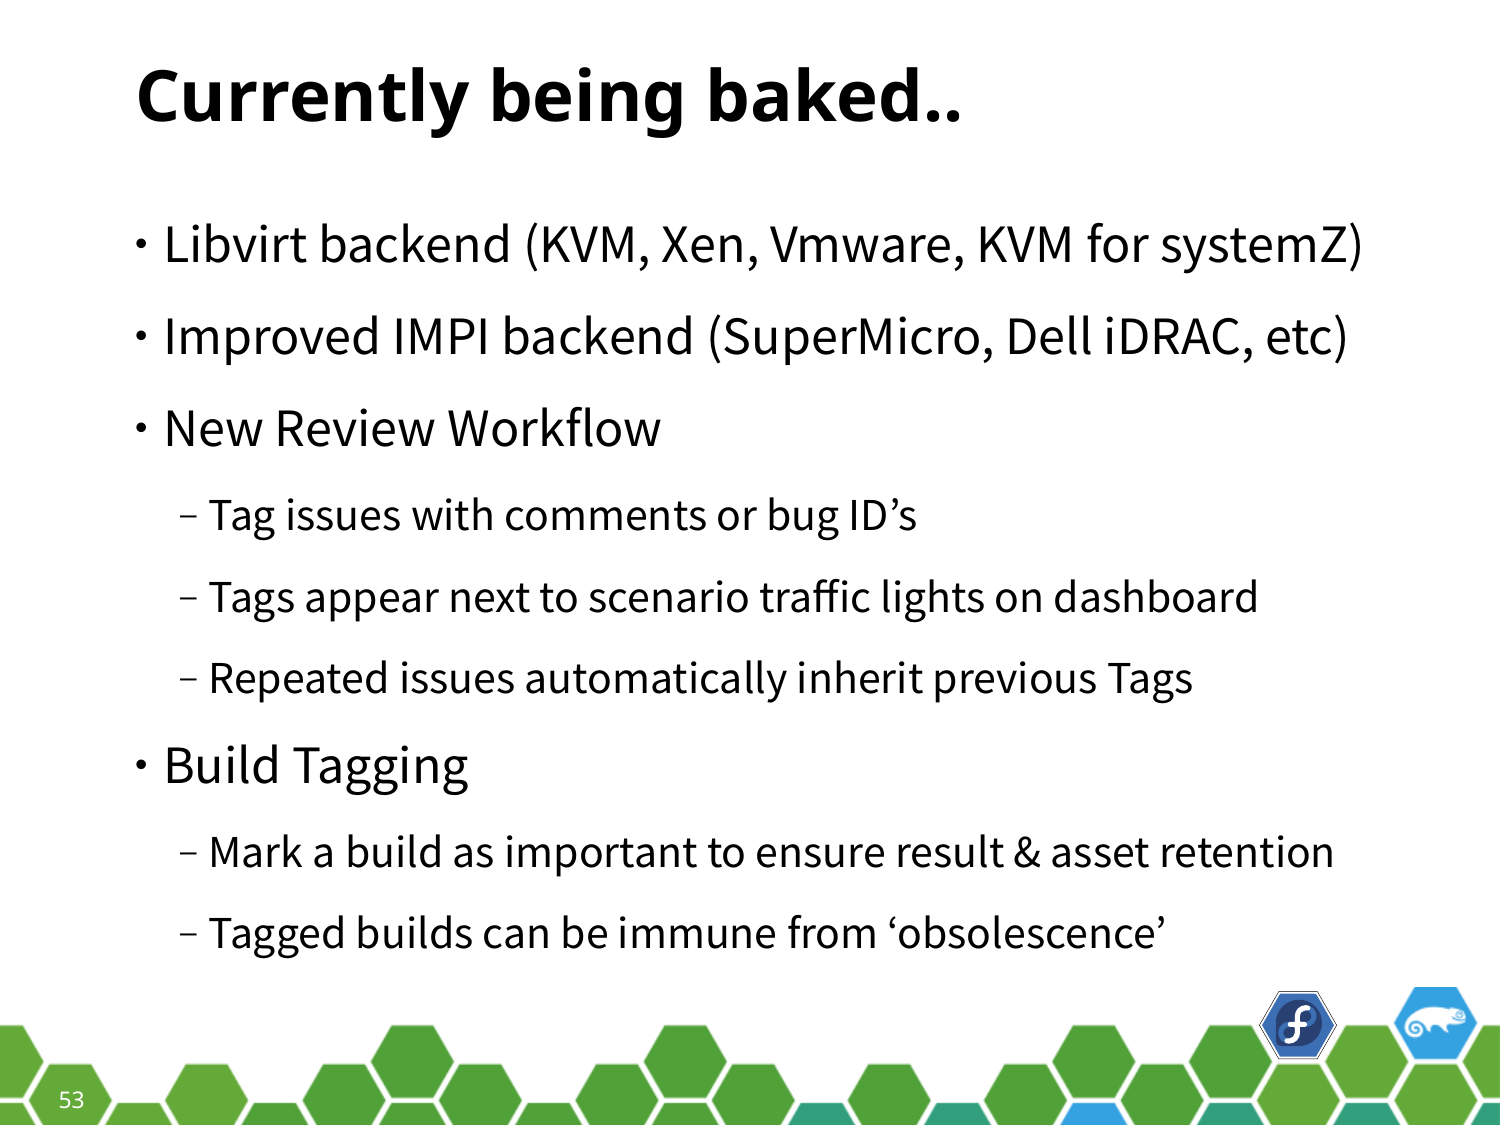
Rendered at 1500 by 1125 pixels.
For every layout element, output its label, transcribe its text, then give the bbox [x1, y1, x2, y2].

title Currently being baked.. [135, 12, 1372, 175]
picture [0, 987, 1500, 1125]
list Libvirt backend (KVM, Xen, Vmware, KVM for systemZ) Improved IMPI backend (SuperMicro, Dell iDRAC, etc) New Review Workflow Tag issues with comments or bug ID’s Tags appear next to scenario traffic lights on dashboard Repeated issues automatically inherit previous Tags Build Tagging Mark a build as important to ensure result & asset retention Tagged builds can be immune from ‘obsolescence’ [135, 208, 1372, 964]
